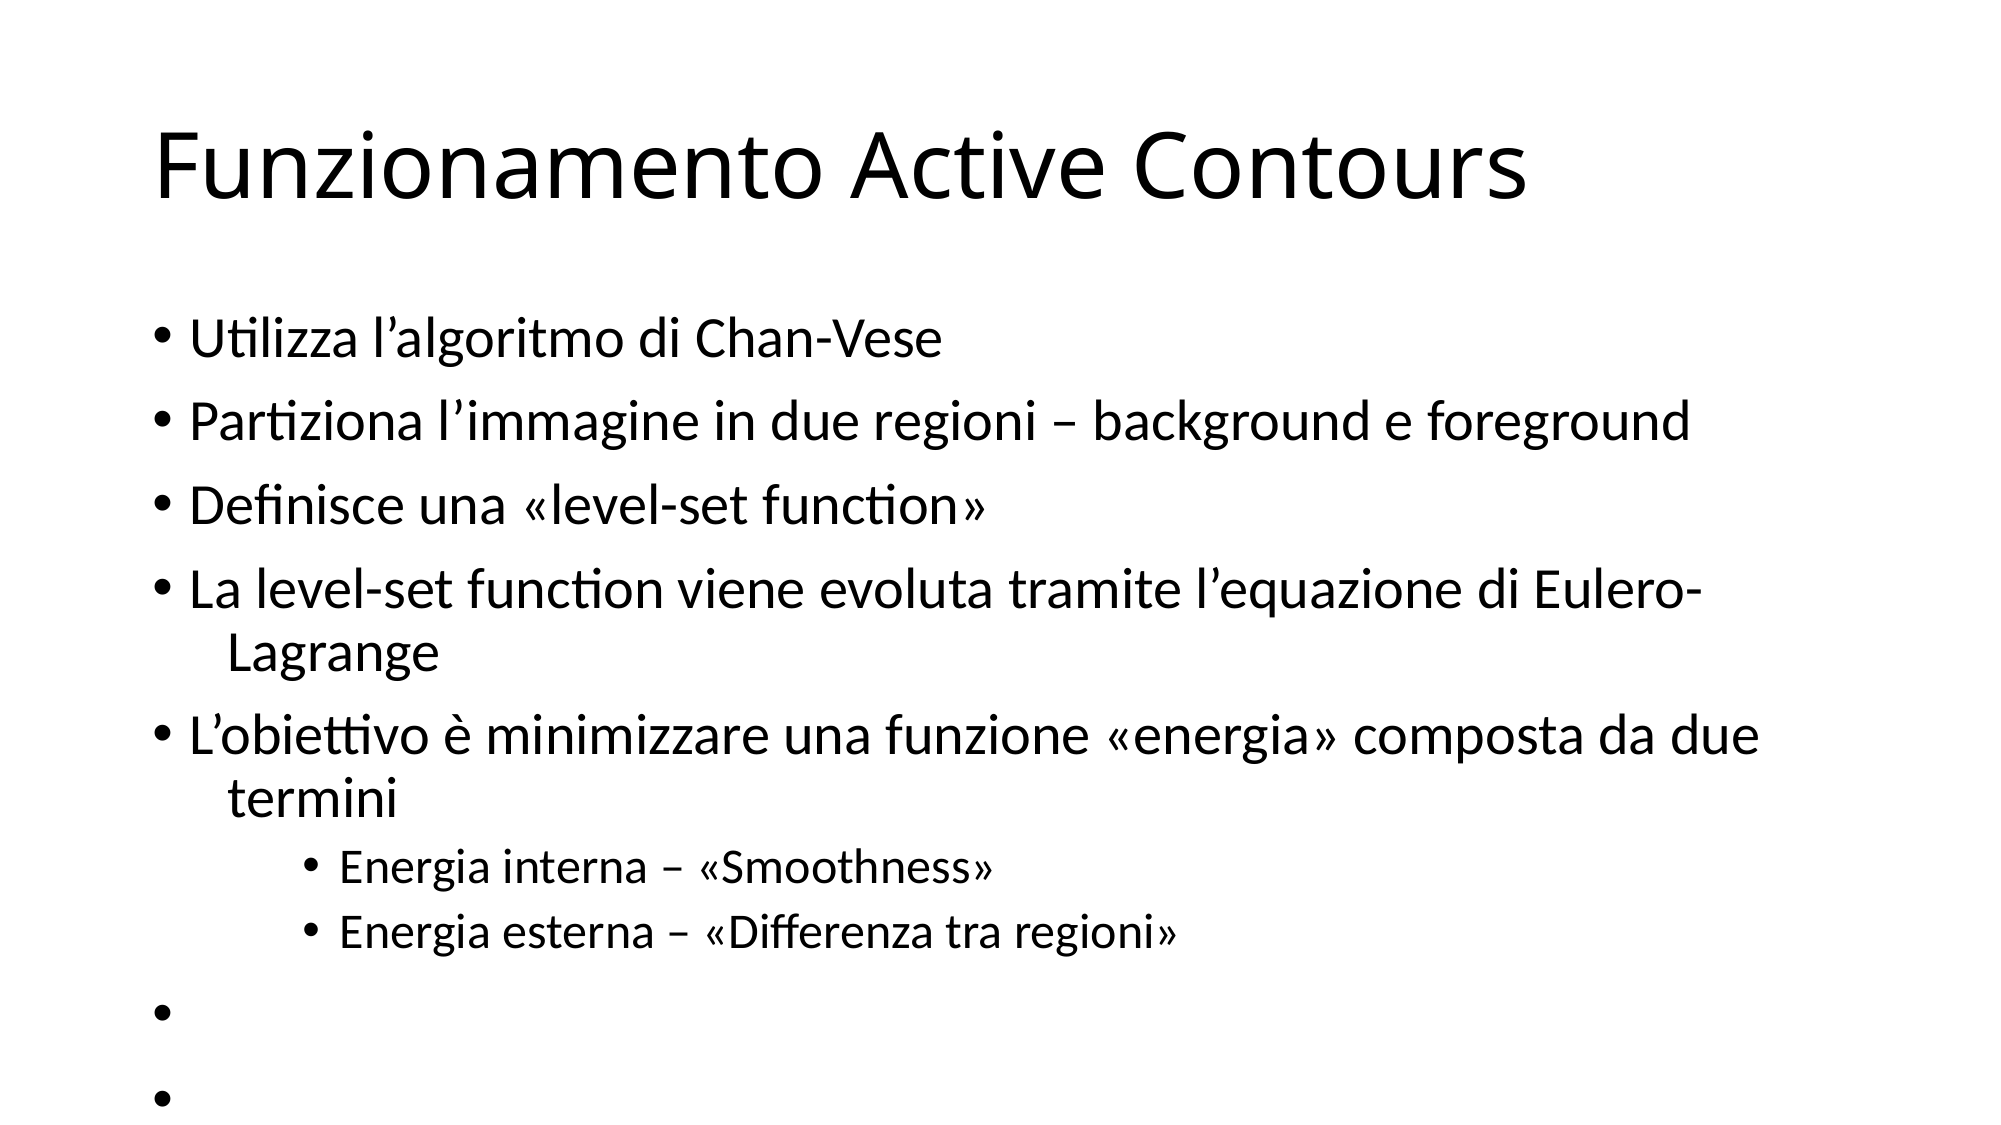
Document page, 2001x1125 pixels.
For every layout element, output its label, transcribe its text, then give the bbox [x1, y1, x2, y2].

title Funzionamento Active Contours [137, 59, 1863, 278]
list Utilizza l’algoritmo di Chan-Vese Partiziona l’immagine in due regioni – background e foreground Definisce una «level-set function» La level-set function viene evoluta tramite l’equazione di Eulero-Lagrange L’obiettivo è minimizzare una funzione «energia» composta da due termini Energia interna – «Smoothness» Energia esterna – «Differenza tra regioni» [137, 299, 1863, 1014]
